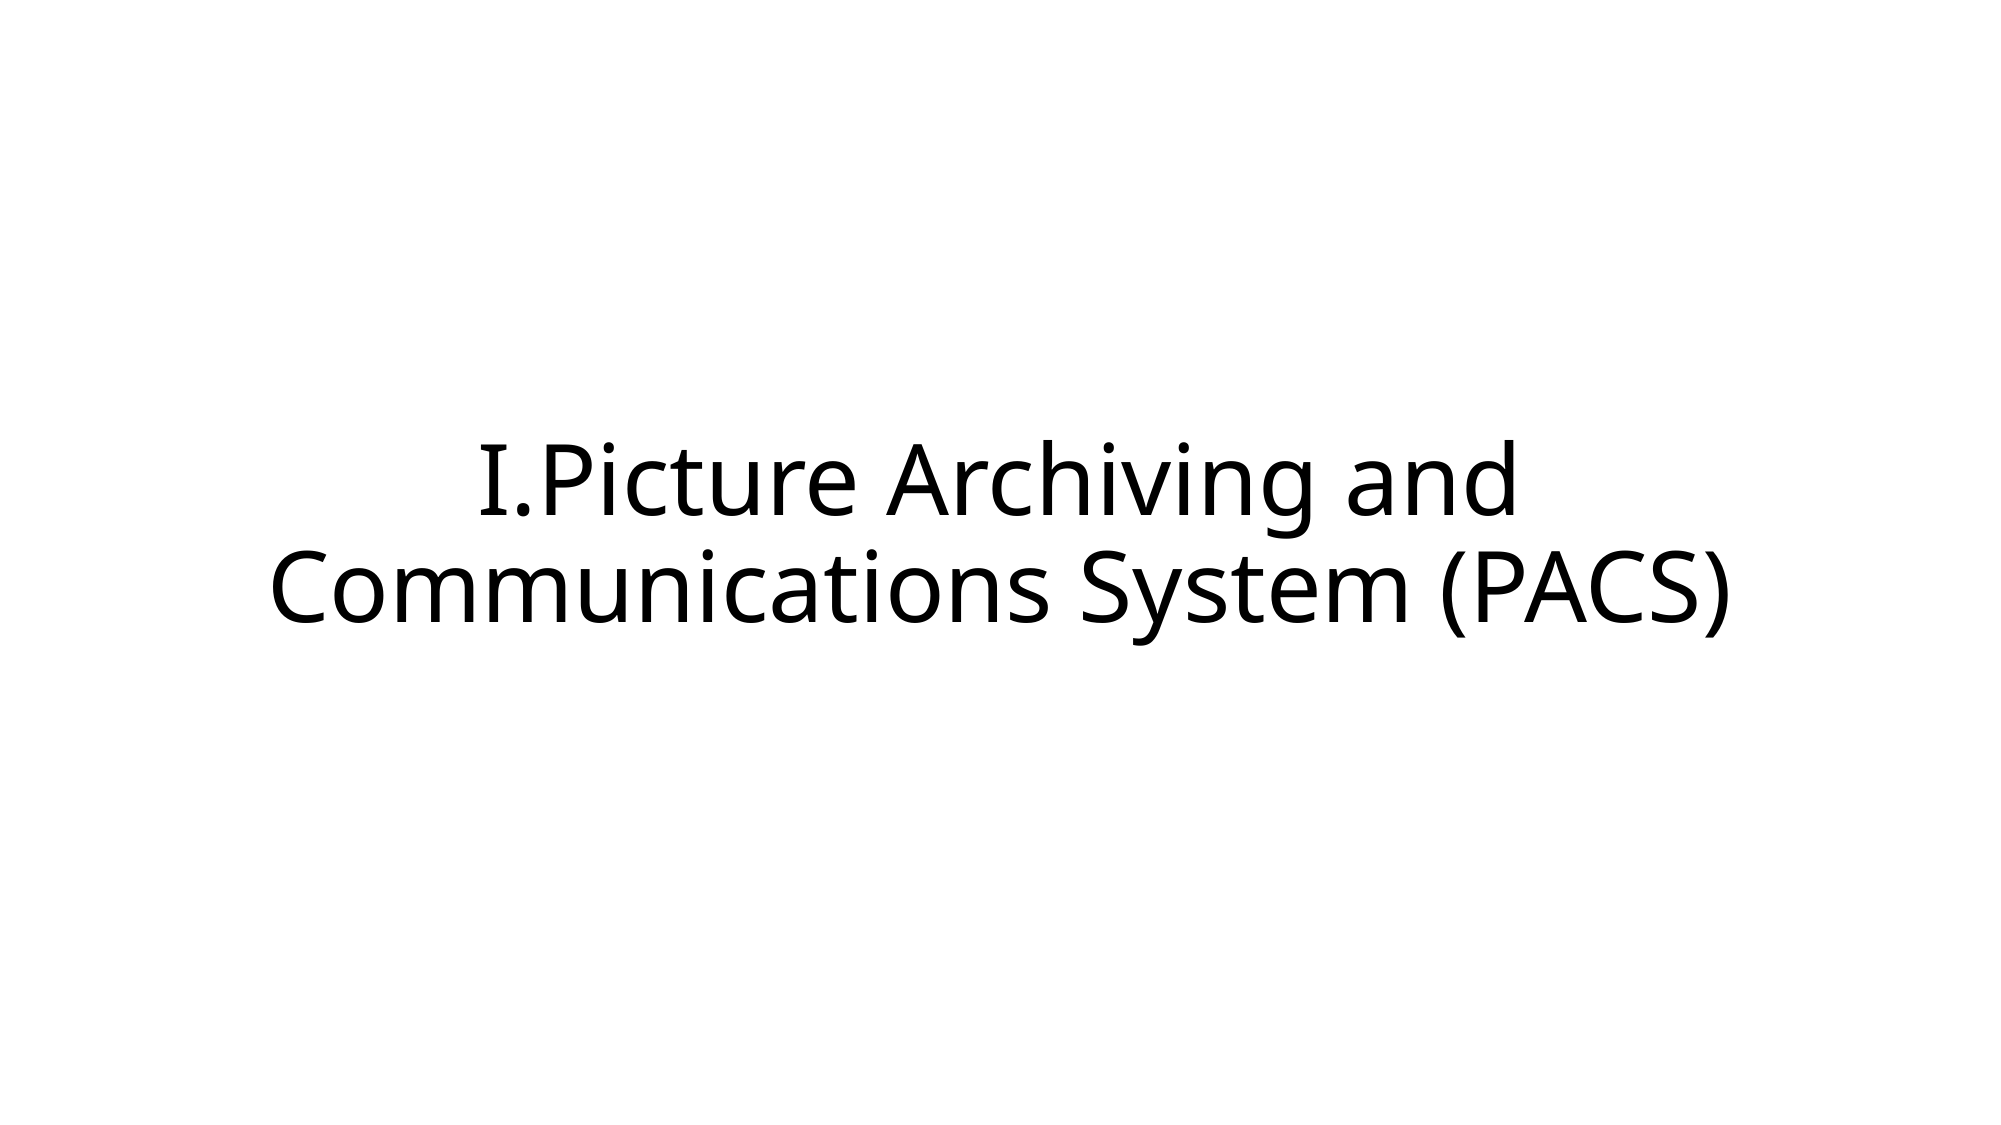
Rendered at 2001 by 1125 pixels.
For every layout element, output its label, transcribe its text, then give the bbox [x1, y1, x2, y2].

title I.Picture Archiving and Communications System (PACS) [249, 355, 1750, 652]
